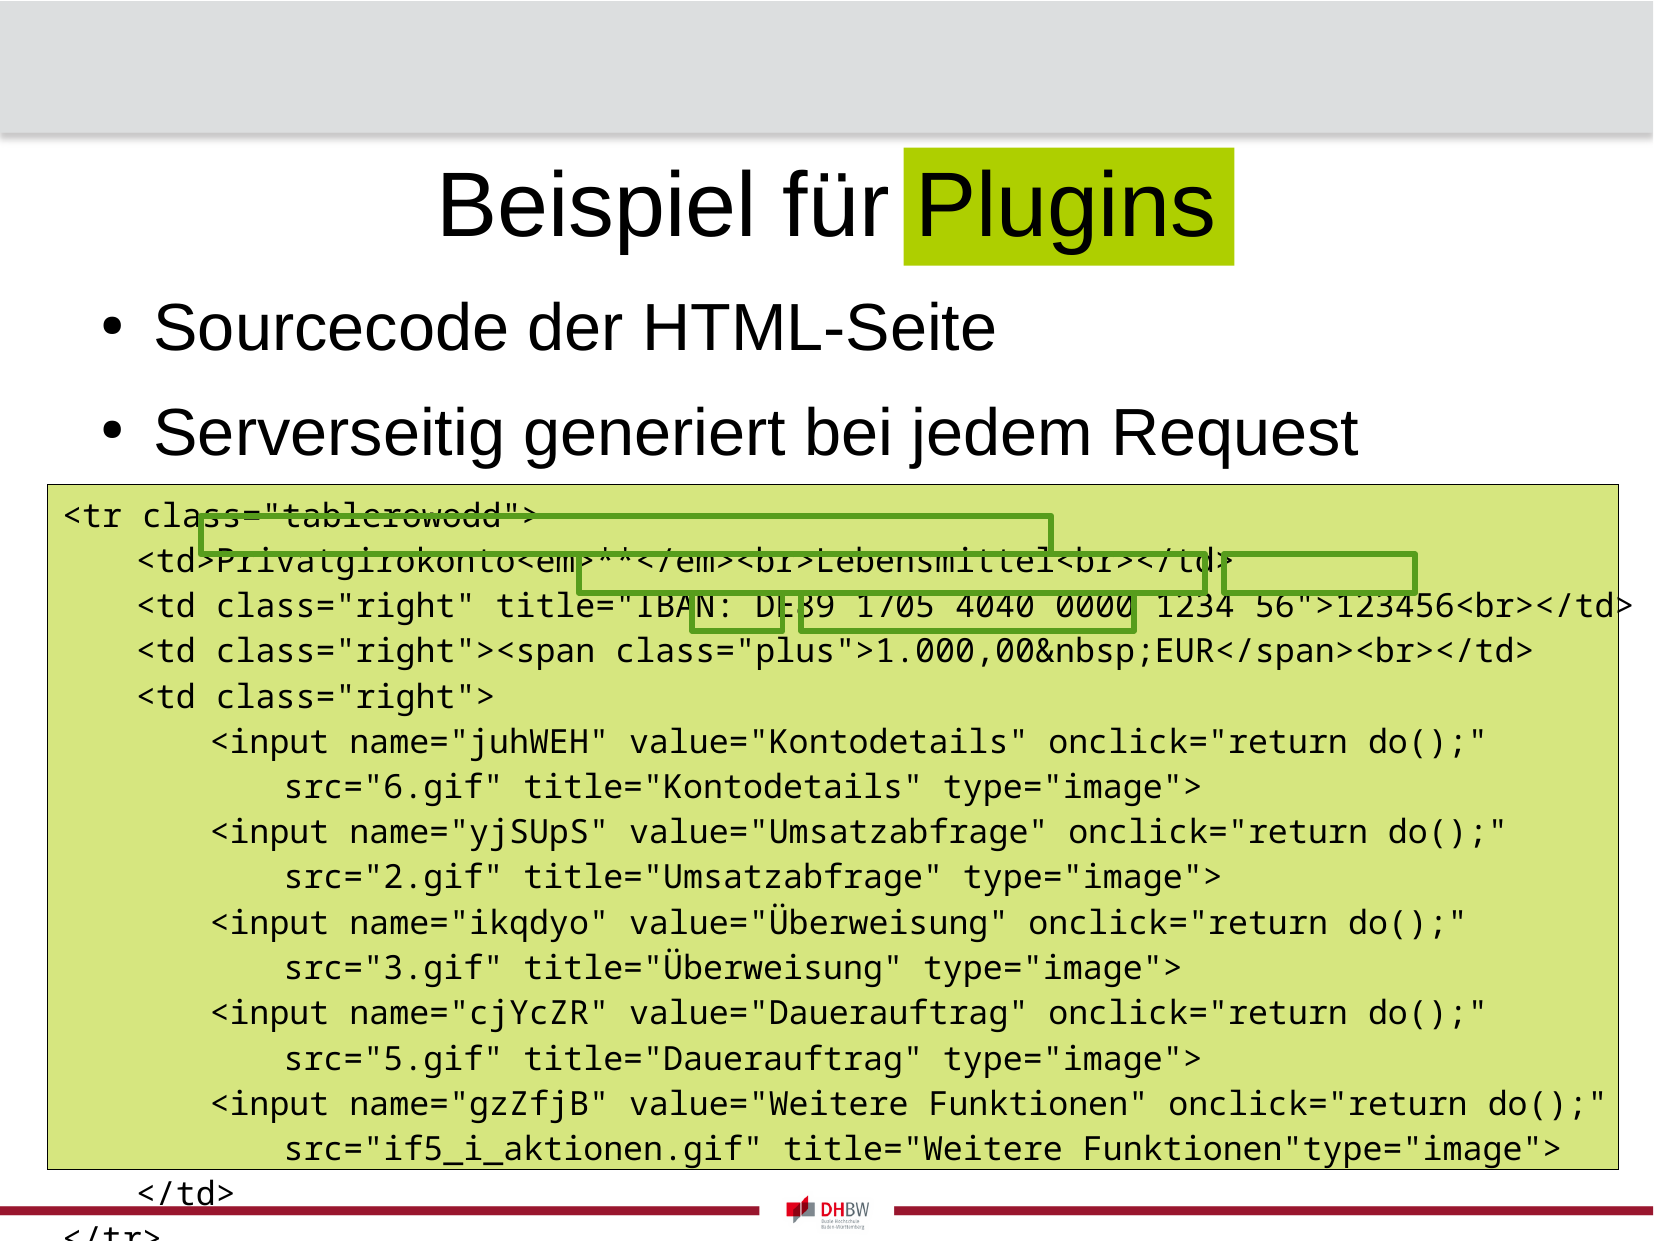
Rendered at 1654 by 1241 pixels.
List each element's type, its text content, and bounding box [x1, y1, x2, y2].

text_box [903, 257, 1235, 266]
title Beispiel für Plugins [82, 147, 1571, 257]
picture [0, 1, 1654, 1237]
list Sourcecode der HTML-Seite Serverseitig generiert bei jedem Request [82, 290, 1571, 484]
text_box <tr class="tablerowodd"> <td>Privatgirokonto<em>**</em><br>Lebensmittel<br></td> <td class="right" title="IBAN: DE89 1705 4040 0000 1234 56">123456<br></td> <td class="right"><span class="plus">1.000,00&nbsp;EUR</span><br></td> <td class="right"> <input name="juhWEH" value="Kontodetails" onclick="return do();" src="6.gif" title="Kontodetails" type="image"> <input name="yjSUpS" value="Umsatzabfrage" onclick="return do();" src="2.gif" title="Umsatzabfrage" type="image"> <input name="ikqdyo" value="Überweisung" onclick="return do();" src="3.gif" title="Überweisung" type="image"> <input name="cjYcZR" value="Dauerauftrag" onclick="return do();" src="5.gif" title="Dauerauftrag" type="image"> <input name="gzZfjB" value="Weitere Funktionen" onclick="return do();" src="if5_i_aktionen.gif" title="Weitere Funktionen"type="image"> </td> </tr> [47, 484, 1619, 1170]
